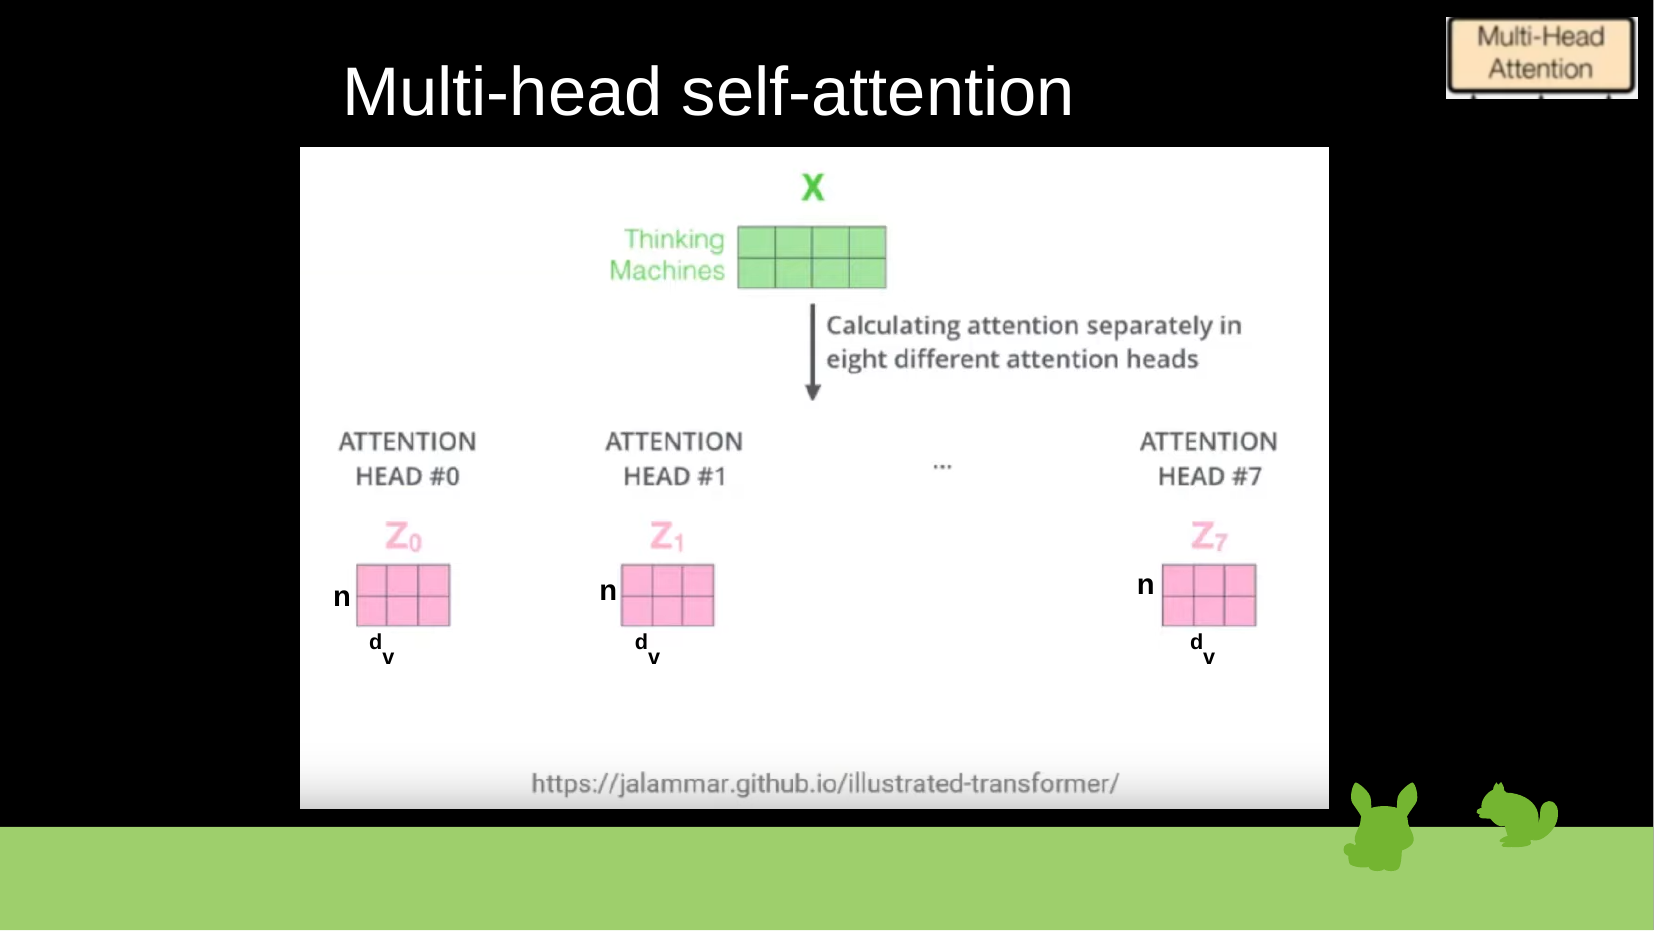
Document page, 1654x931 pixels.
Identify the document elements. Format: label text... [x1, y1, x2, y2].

text_box dv [620, 620, 739, 680]
picture [300, 147, 1329, 810]
text_box n [318, 572, 467, 632]
text_box n [584, 566, 733, 626]
text_box n [1122, 561, 1270, 621]
text_box dv [354, 620, 473, 680]
title Multi-head self-attention [0, 17, 1447, 166]
picture [1446, 17, 1638, 99]
text_box dv [1175, 620, 1294, 680]
